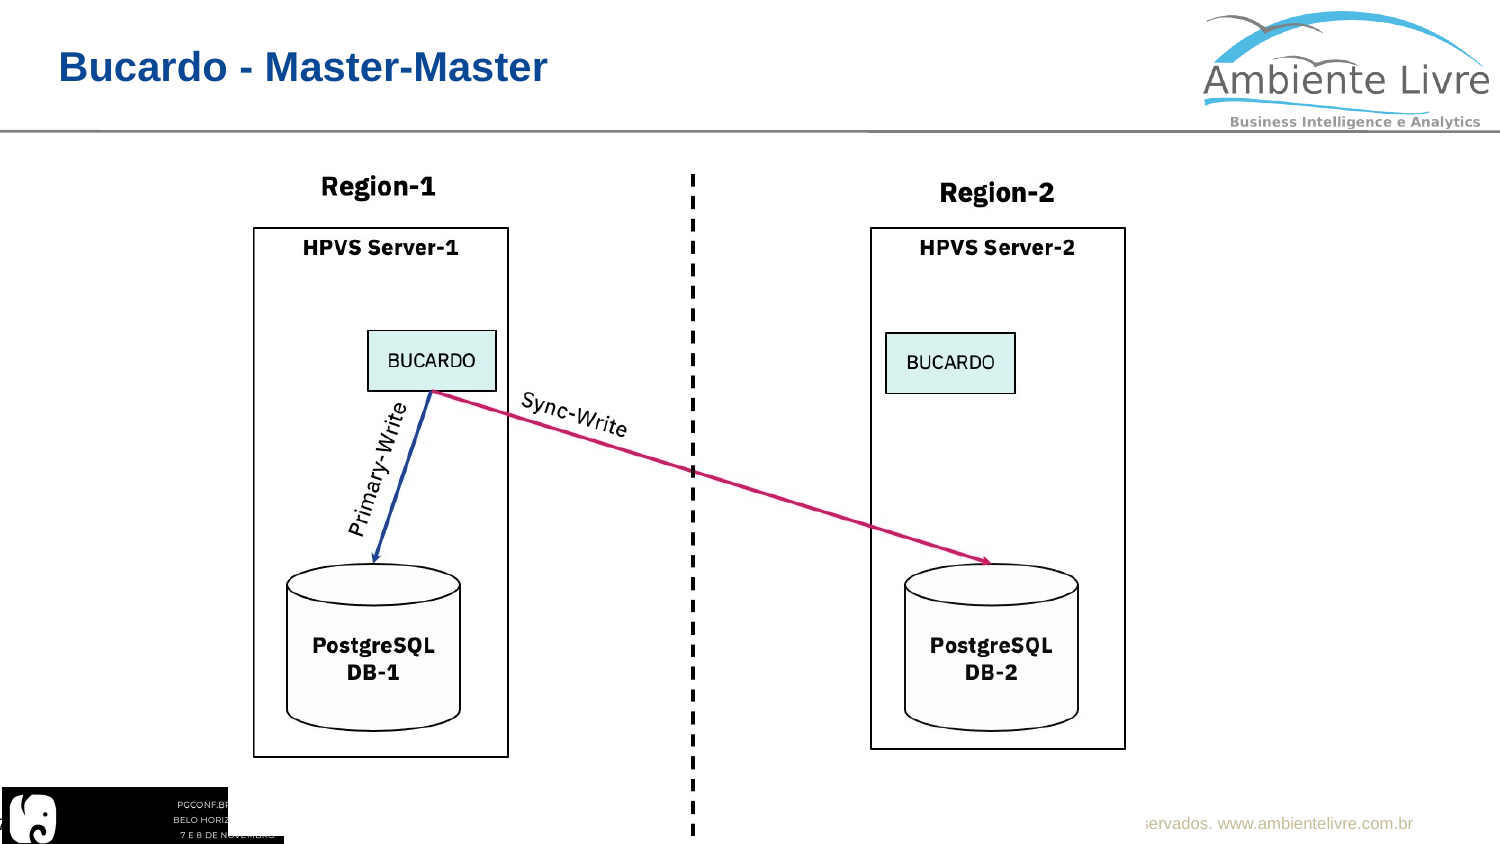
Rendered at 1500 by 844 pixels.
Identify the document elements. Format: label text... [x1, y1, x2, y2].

title Bucardo - Master-Master [43, 8, 1127, 129]
picture [1203, 11, 1489, 129]
picture [2, 141, 1313, 844]
